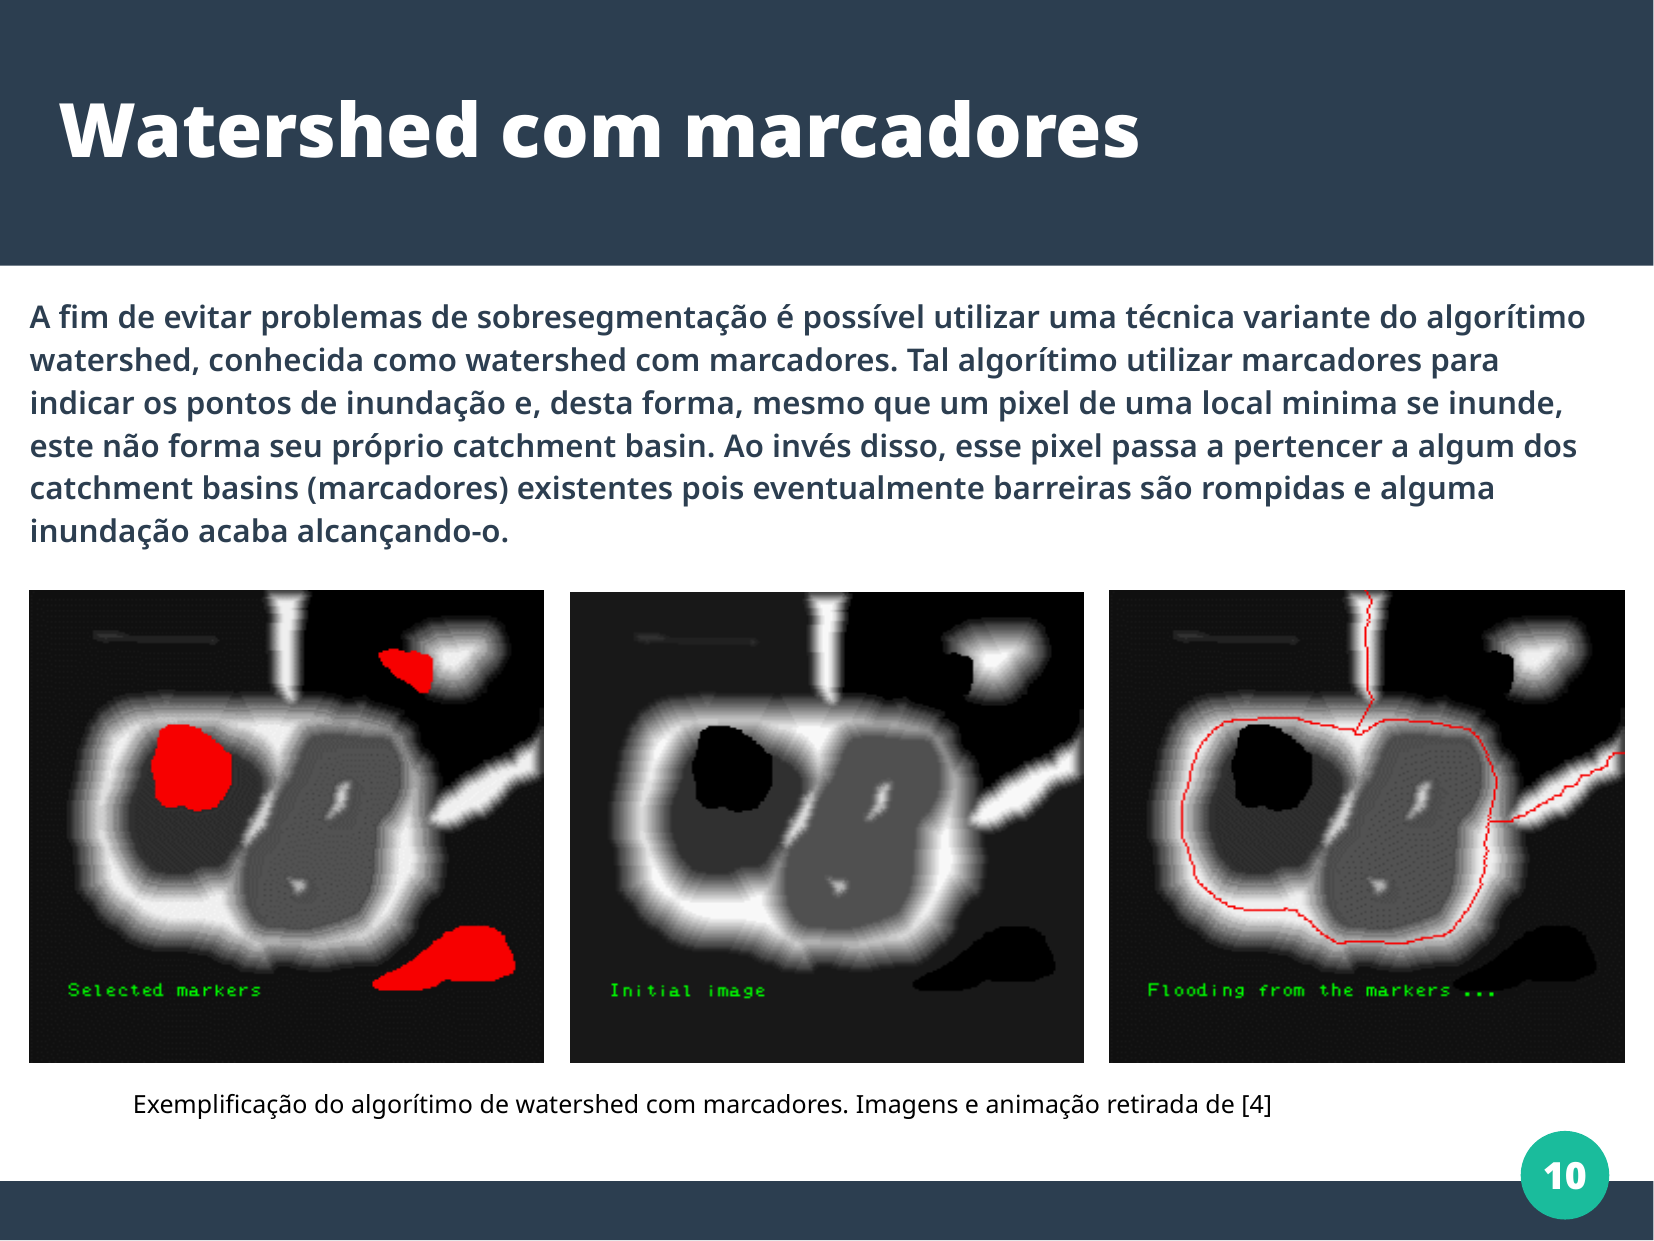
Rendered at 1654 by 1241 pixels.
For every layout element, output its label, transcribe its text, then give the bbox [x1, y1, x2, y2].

text_box Exemplificação do algorítimo de watershed com marcadores. Imagens e animação retirada de [4] [118, 1079, 1654, 1241]
picture [29, 590, 544, 1063]
list A fim de evitar problemas de sobresegmentação é possível utilizar uma técnica variante do algorítimo watershed, conhecida como watershed com marcadores. Tal algorítimo utilizar marcadores para indicar os pontos de inundação e, desta forma, mesmo que um pixel de uma local minima se inunde, este não forma seu próprio catchment basin. Ao invés disso, esse pixel passa a pertencer a algum dos catchment basins (marcadores) existentes pois eventualmente barreiras são rompidas e alguma inundação acaba alcançando-o. [29, 295, 1595, 562]
title Watershed com marcadores [59, 49, 1595, 207]
picture [1109, 590, 1625, 1063]
picture [570, 592, 1084, 1063]
